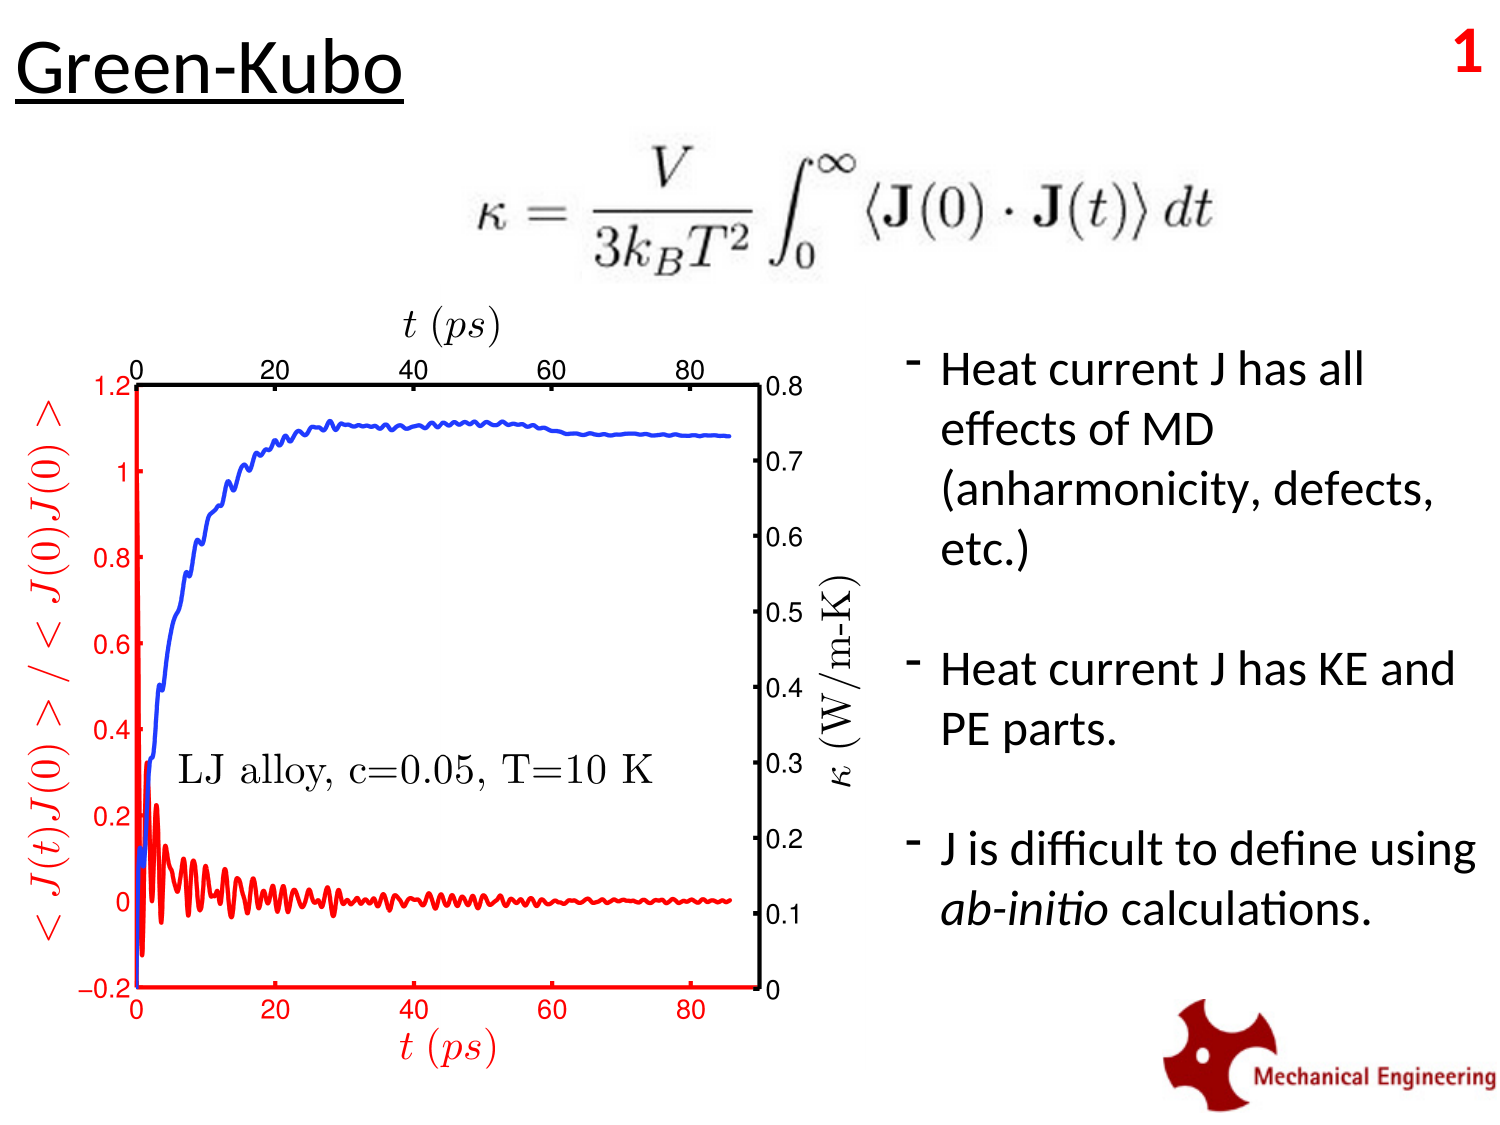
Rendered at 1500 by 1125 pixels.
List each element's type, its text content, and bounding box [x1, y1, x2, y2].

text_box 1 [1435, 0, 1500, 93]
text_box Heat current J has all effects of MD (anharmonicity, defects, etc.) Heat current J has KE and PE parts. J is difficult to define using ab-initio calculations. [890, 327, 1500, 1063]
picture [1162, 1063, 1497, 1113]
picture [15, 104, 1230, 1071]
title Green-Kubo [0, 0, 1430, 156]
